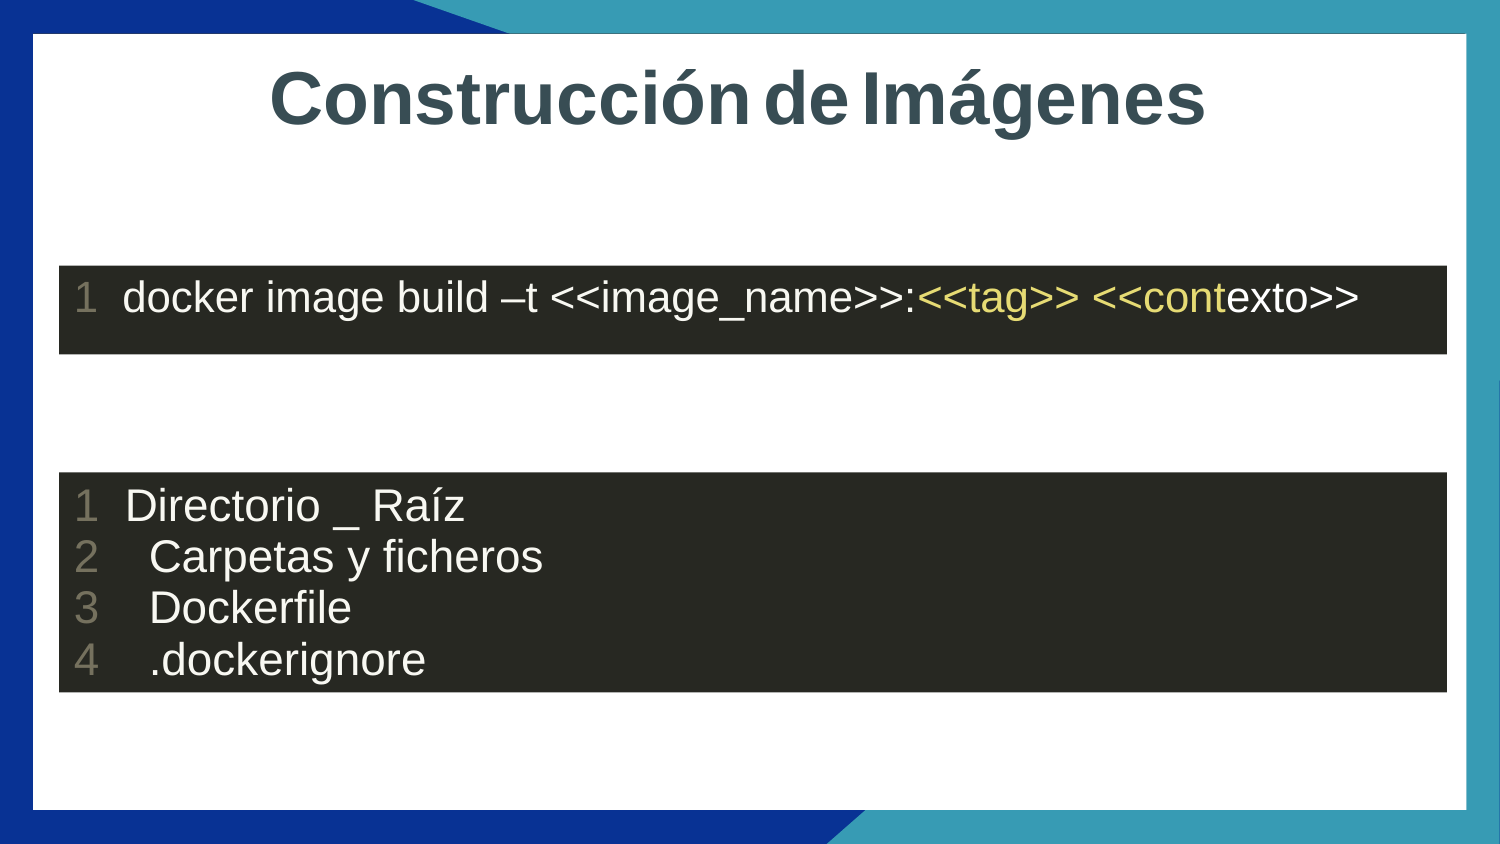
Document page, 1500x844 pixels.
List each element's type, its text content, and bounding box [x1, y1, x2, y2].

text_box Construcción de Imágenes [29, 48, 1447, 190]
text_box 1 docker image build –t <<image_name>>:<<tag>> <<contexto>> [59, 265, 1447, 355]
text_box 1 Directorio _ Raíz 2 Carpetas y ficheros 3 Dockerfile 4 .dockerignore [59, 472, 1447, 693]
